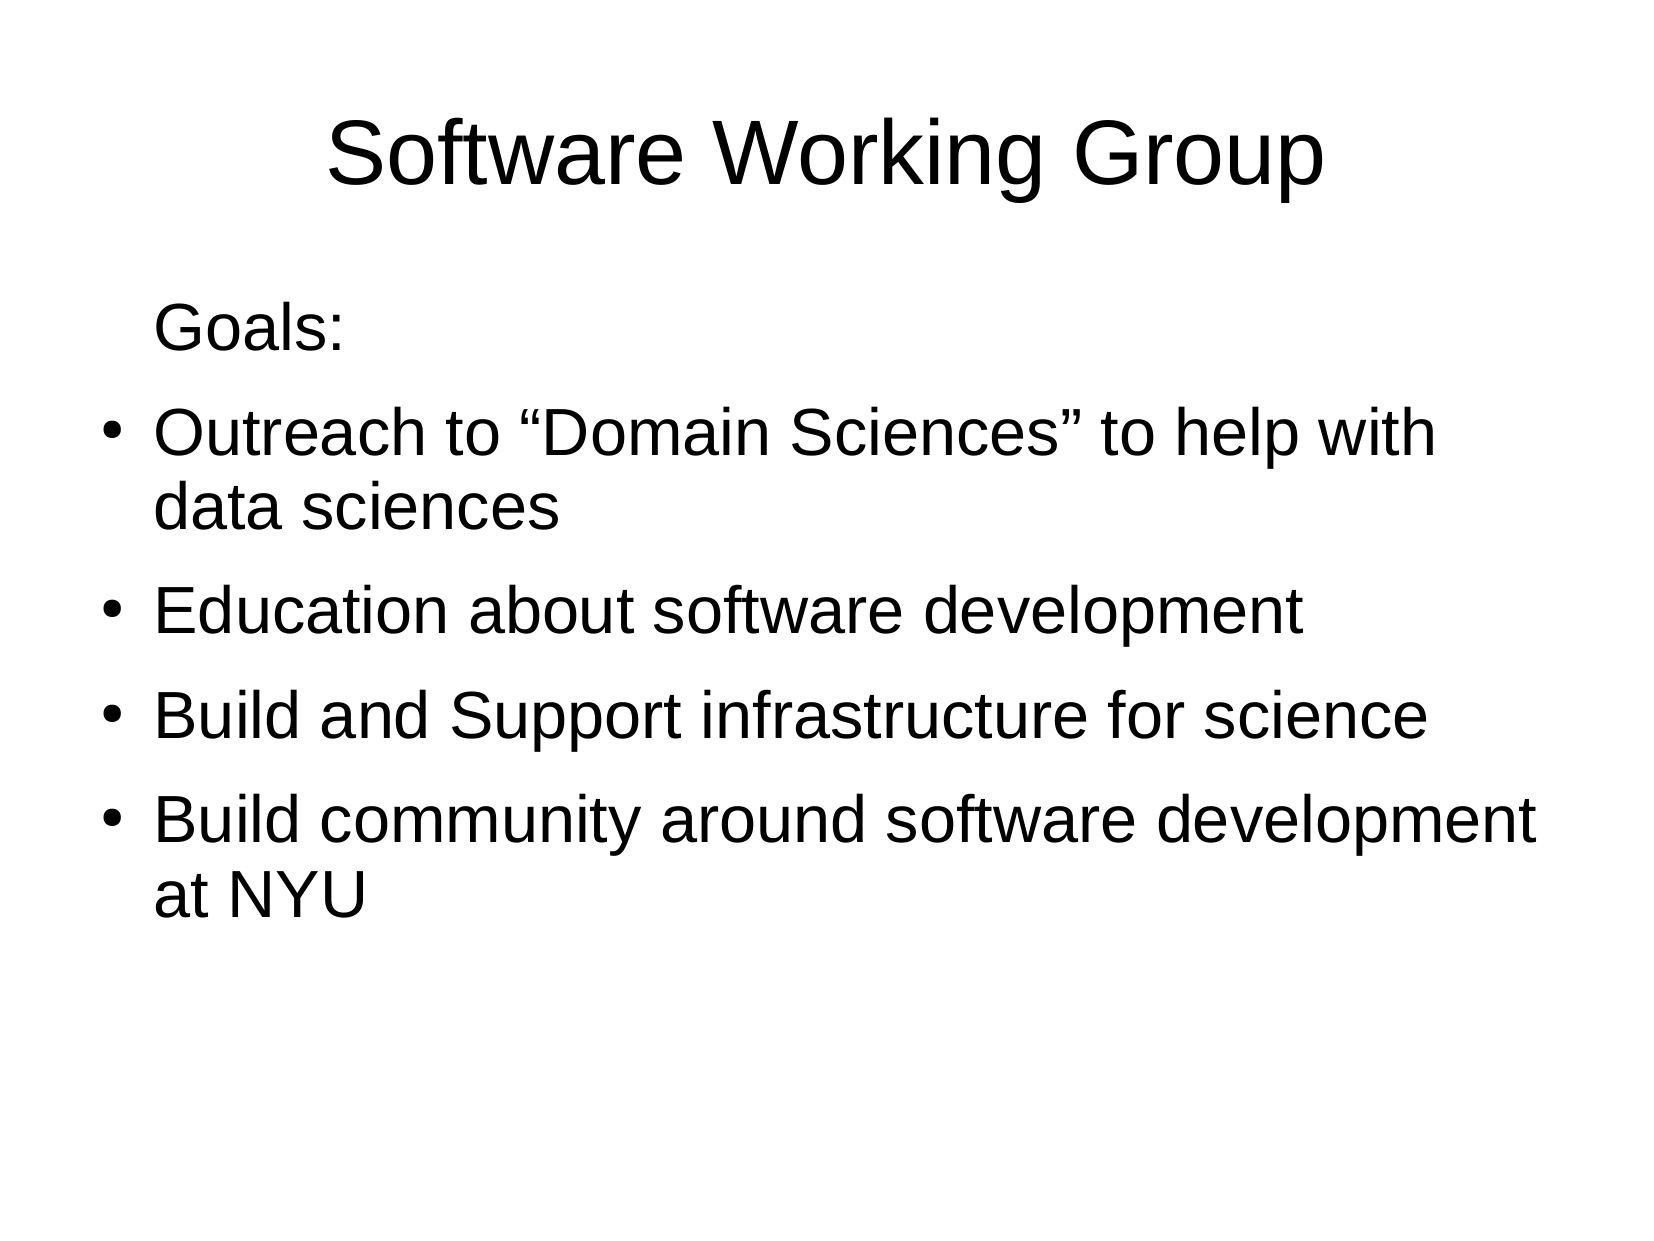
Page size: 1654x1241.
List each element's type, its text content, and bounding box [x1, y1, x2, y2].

list Goals: Outreach to “Domain Sciences” to help with data sciences Education about software development Build and Support infrastructure for science Build community around software development at NYU [82, 290, 1571, 1010]
title Software Working Group [82, 49, 1571, 257]
